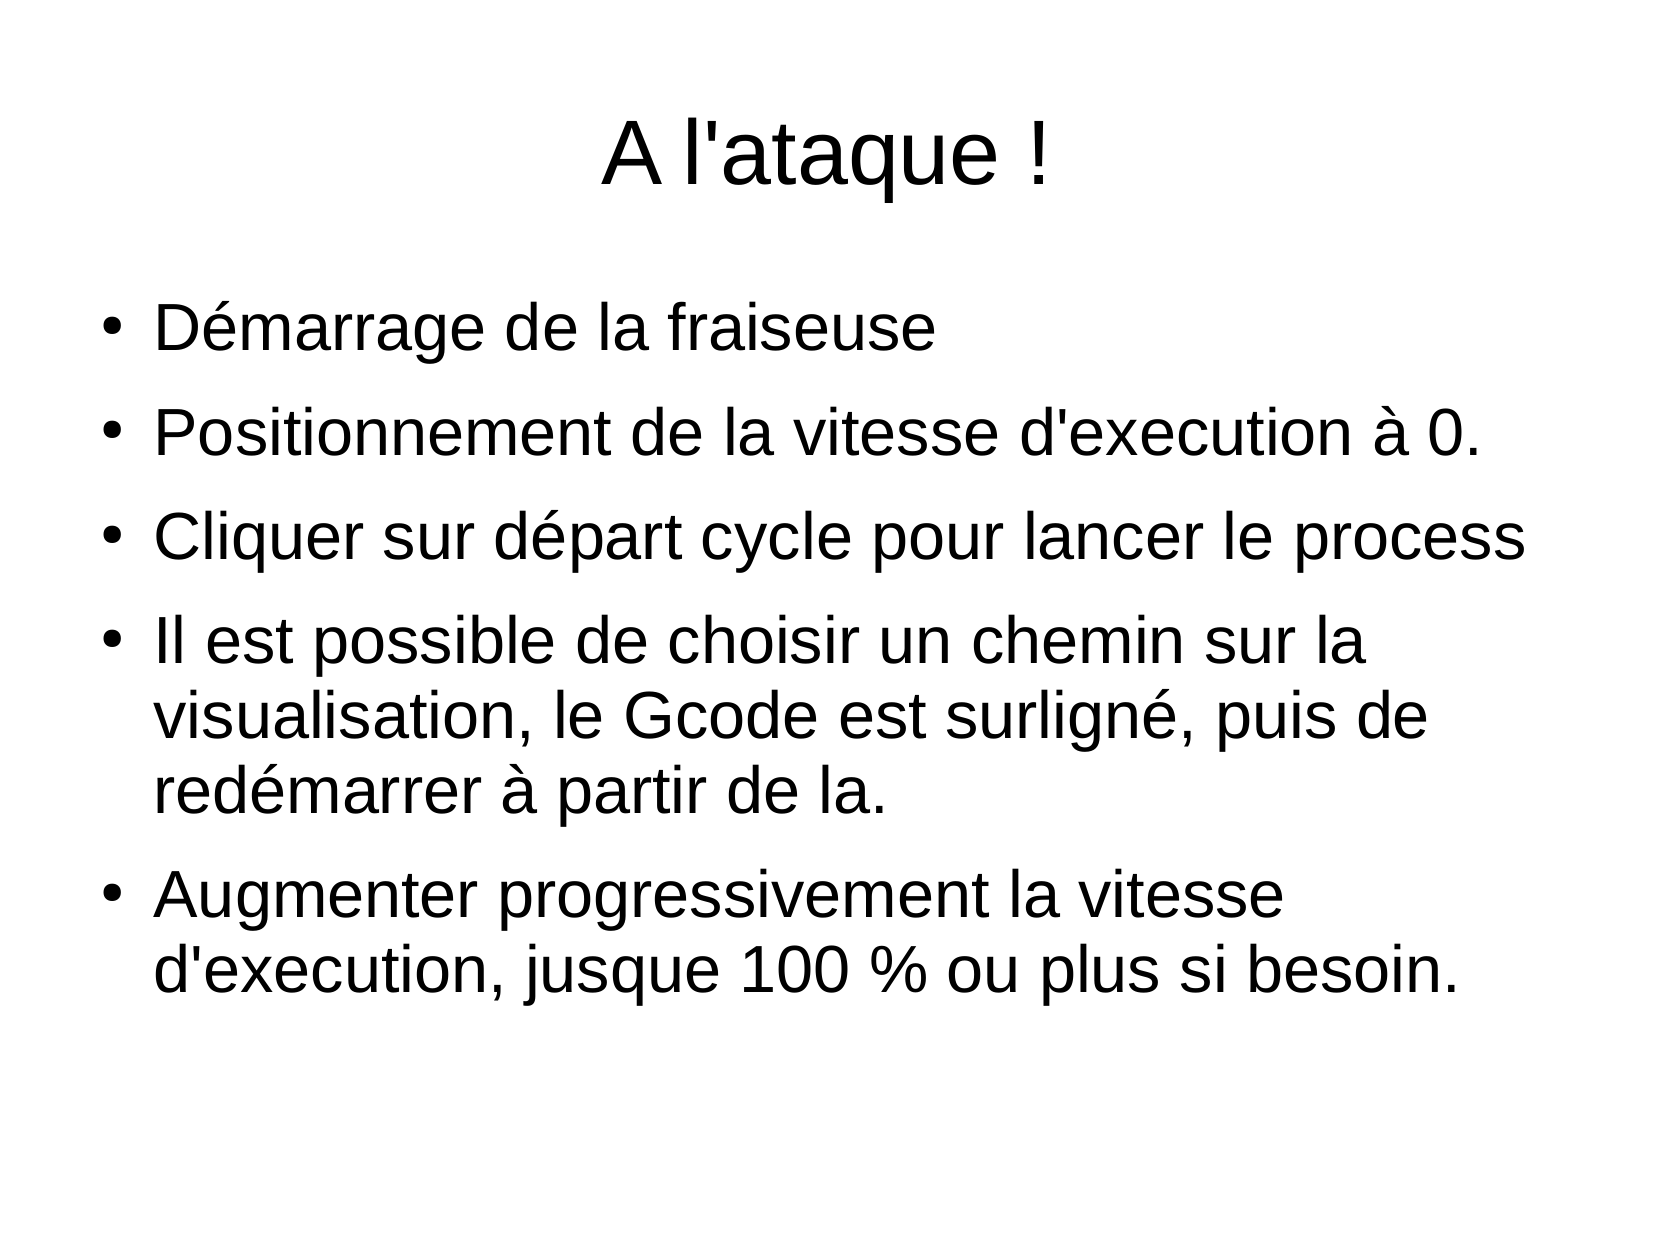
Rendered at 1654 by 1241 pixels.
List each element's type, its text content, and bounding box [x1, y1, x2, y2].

title A l'ataque ! [82, 49, 1571, 257]
list Démarrage de la fraiseuse Positionnement de la vitesse d'execution à 0. Cliquer sur départ cycle pour lancer le process Il est possible de choisir un chemin sur la visualisation, le Gcode est surligné, puis de redémarrer à partir de la. Augmenter progressivement la vitesse d'execution, jusque 100 % ou plus si besoin. [82, 290, 1571, 1010]
